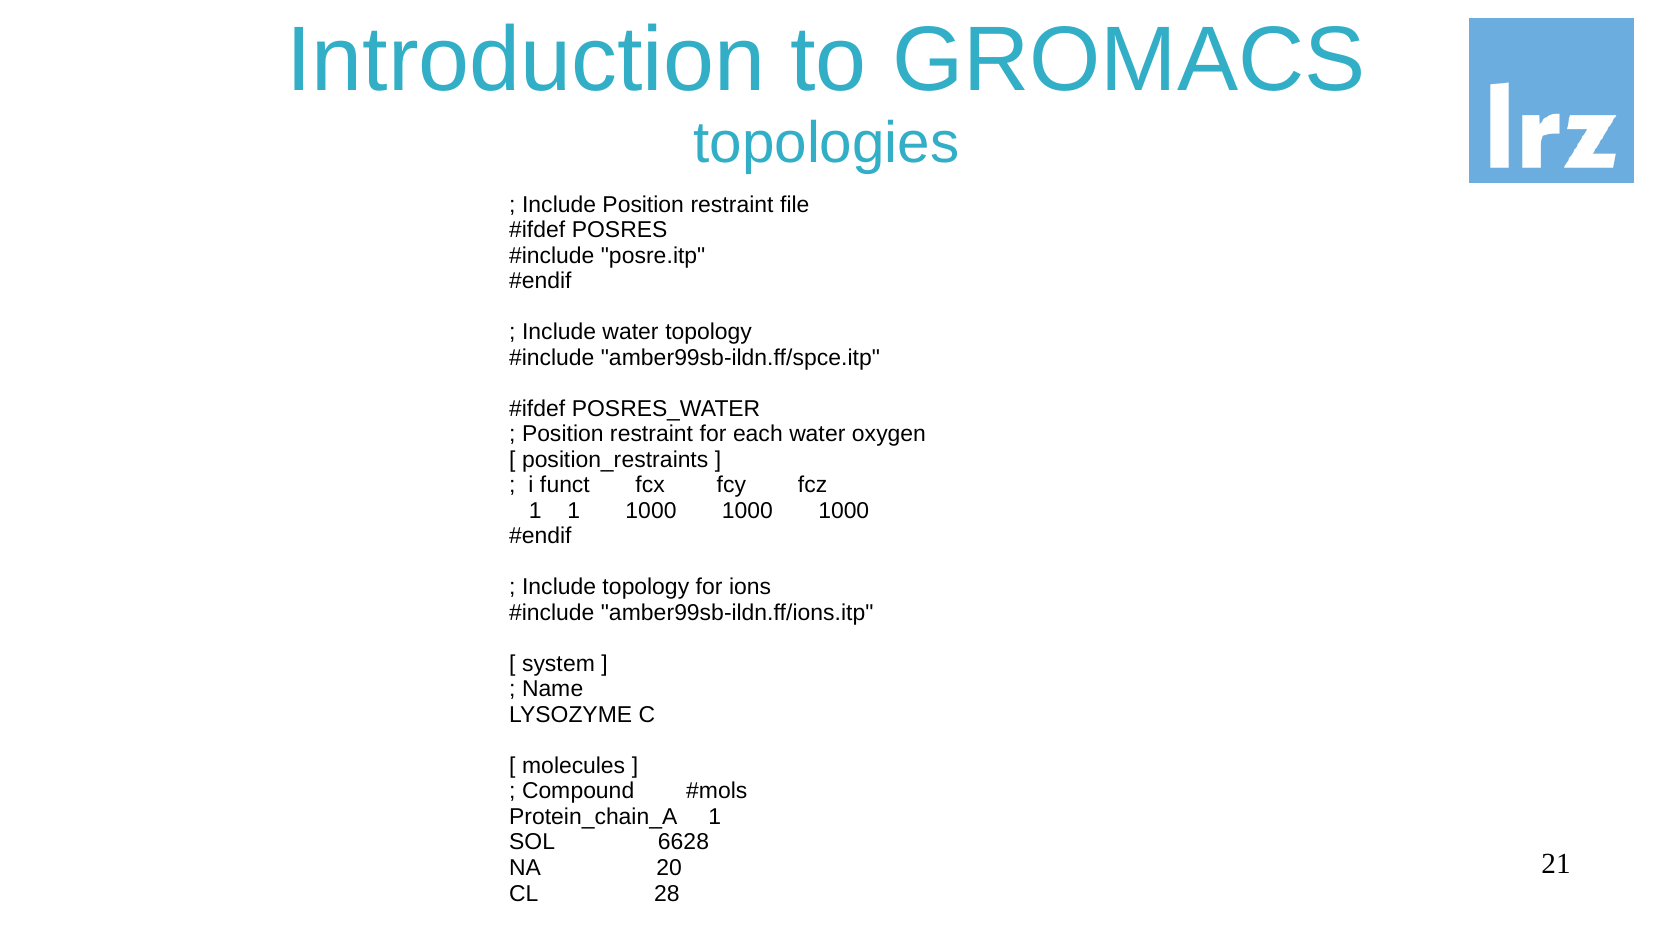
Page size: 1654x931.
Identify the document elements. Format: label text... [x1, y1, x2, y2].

title Introduction to GROMACS topologies [82, 7, 1571, 175]
text_box ; Include Position restraint file #ifdef POSRES #include "posre.itp" #endif ; Include water topology #include "amber99sb-ildn.ff/spce.itp" #ifdef POSRES_WATER ; Position restraint for each water oxygen [ position_restraints ] ; i funct fcx fcy fcz 1 1 1000 1000 1000 #endif ; Include topology for ions #include "amber99sb-ildn.ff/ions.itp" [ system ] ; Name LYSOZYME C [ molecules ] ; Compound #mols Protein_chain_A 1 SOL 6628 NA 20 CL 28 [494, 184, 993, 914]
picture [1469, 18, 1634, 183]
